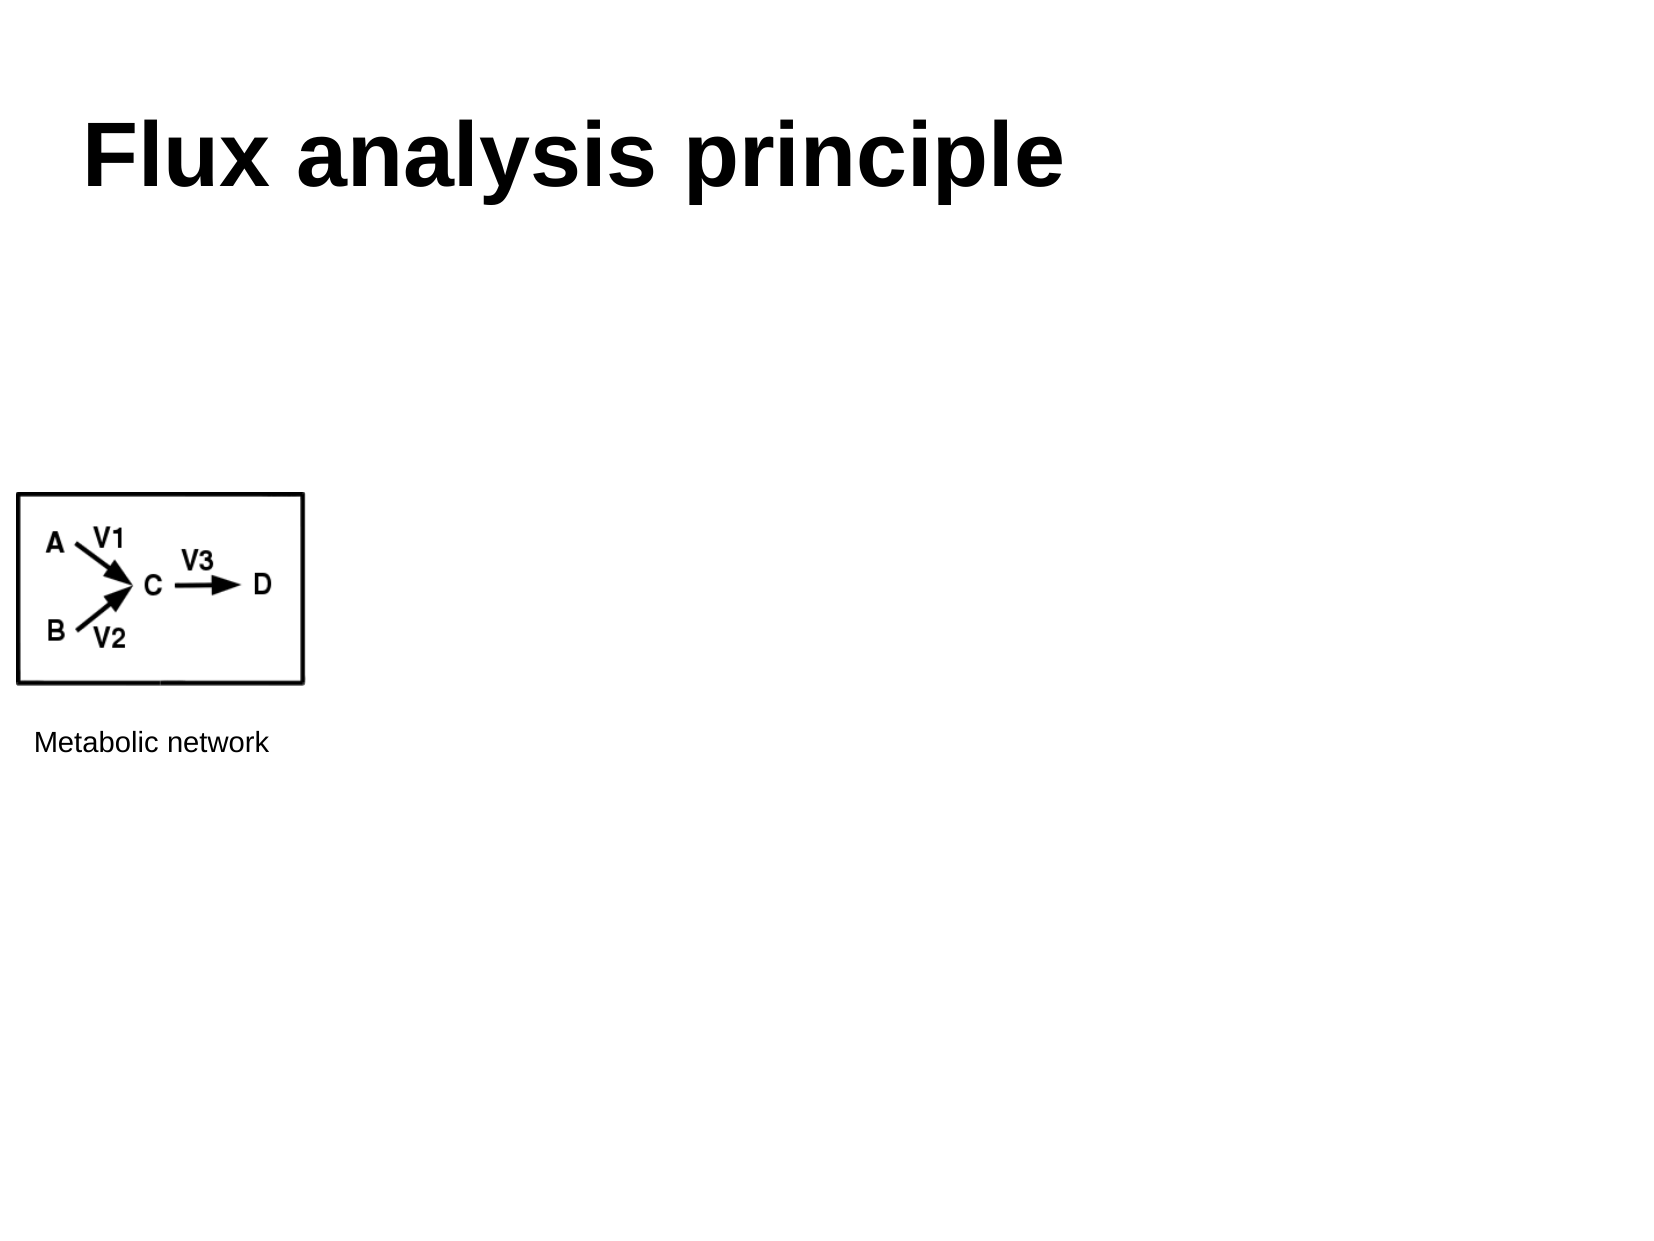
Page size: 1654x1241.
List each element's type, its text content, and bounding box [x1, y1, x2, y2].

title Flux analysis principle [82, 39, 1571, 268]
picture [16, 492, 306, 686]
text_box Metabolic network [18, 717, 295, 798]
